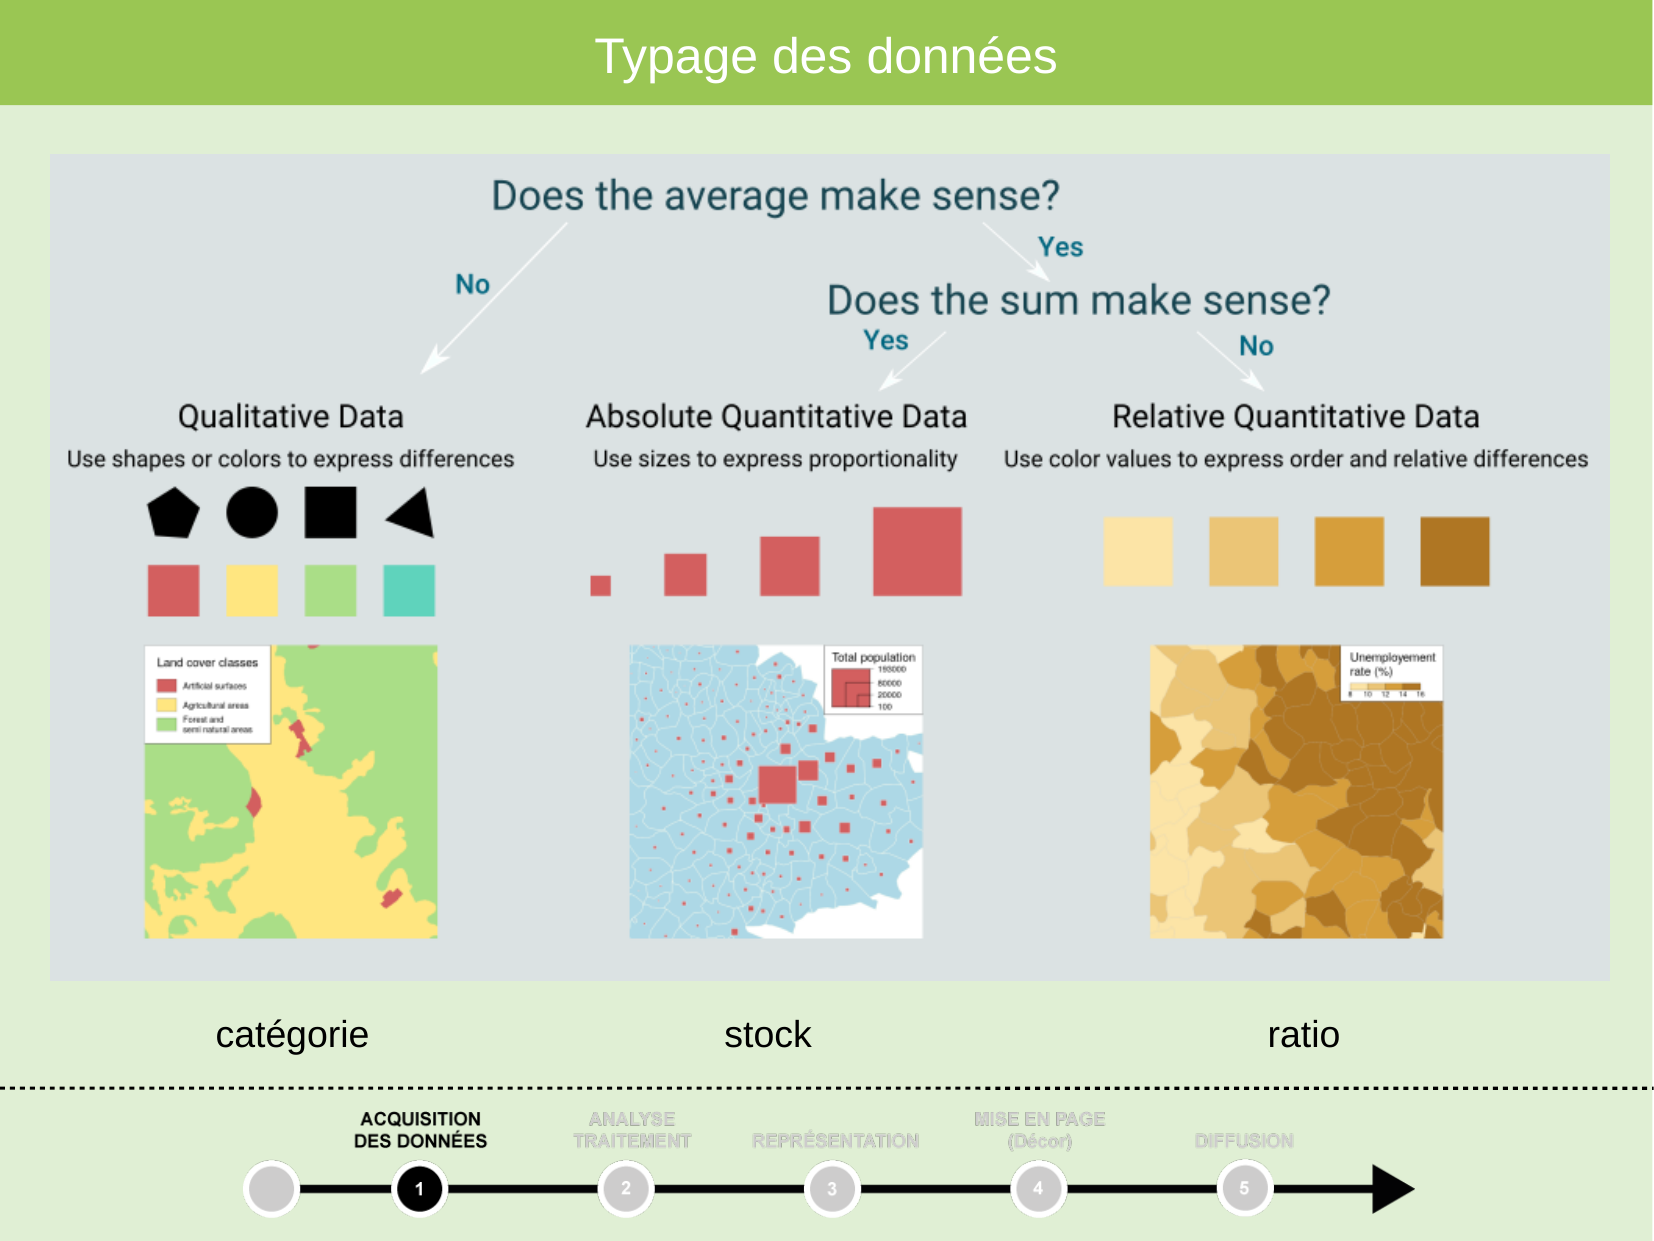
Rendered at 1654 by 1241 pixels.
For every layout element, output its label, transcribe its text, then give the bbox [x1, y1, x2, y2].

text_box catégorie [200, 1006, 385, 1063]
picture [243, 1109, 1415, 1218]
text_box ratio [1252, 1006, 1356, 1063]
picture [50, 154, 1610, 981]
text_box stock [709, 1006, 827, 1063]
text_box Typage des données [82, 19, 1570, 88]
